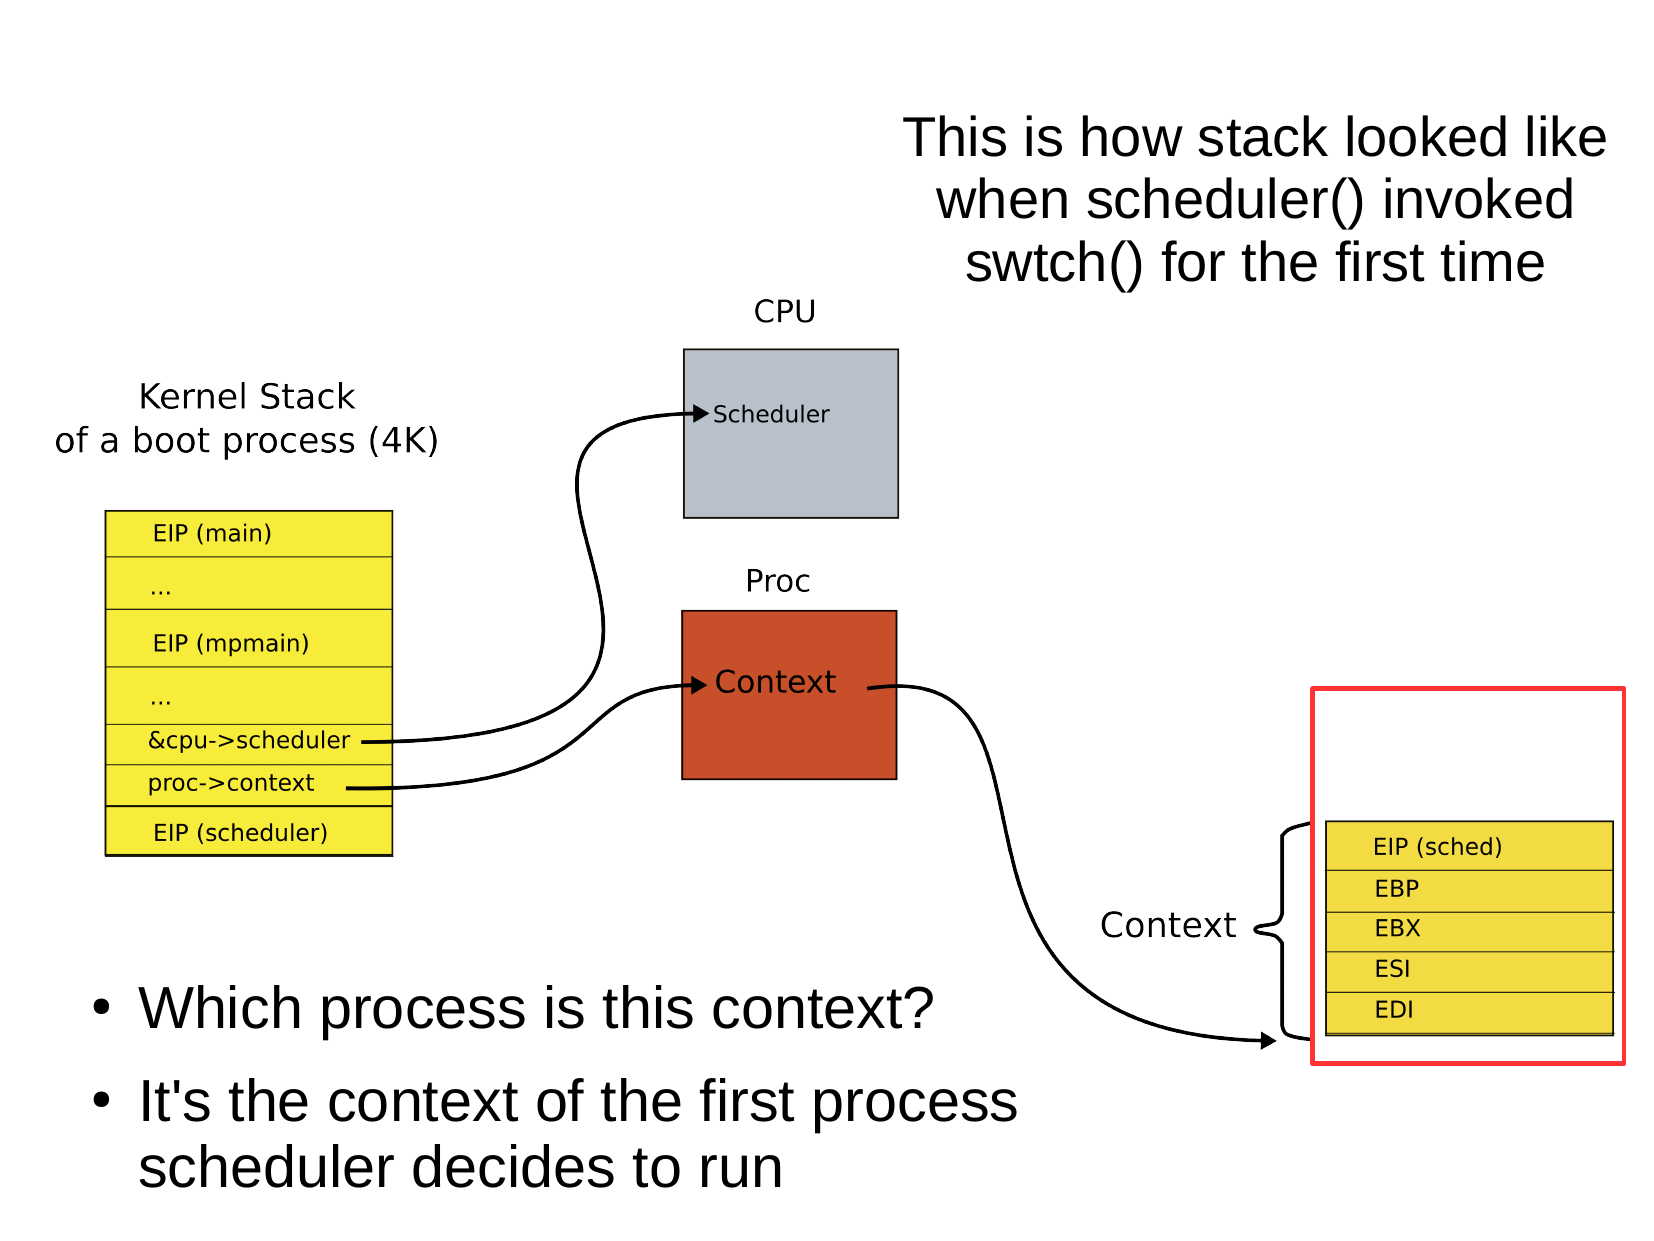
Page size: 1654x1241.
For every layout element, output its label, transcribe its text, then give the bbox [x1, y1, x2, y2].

list This is how stack looked like when scheduler() invoked swtch() for the first time [900, 105, 1613, 299]
picture [1315, 691, 1615, 1050]
picture [56, 299, 1615, 1050]
list Which process is this context? It's the context of the first process scheduler decides to run [75, 1050, 1126, 1201]
